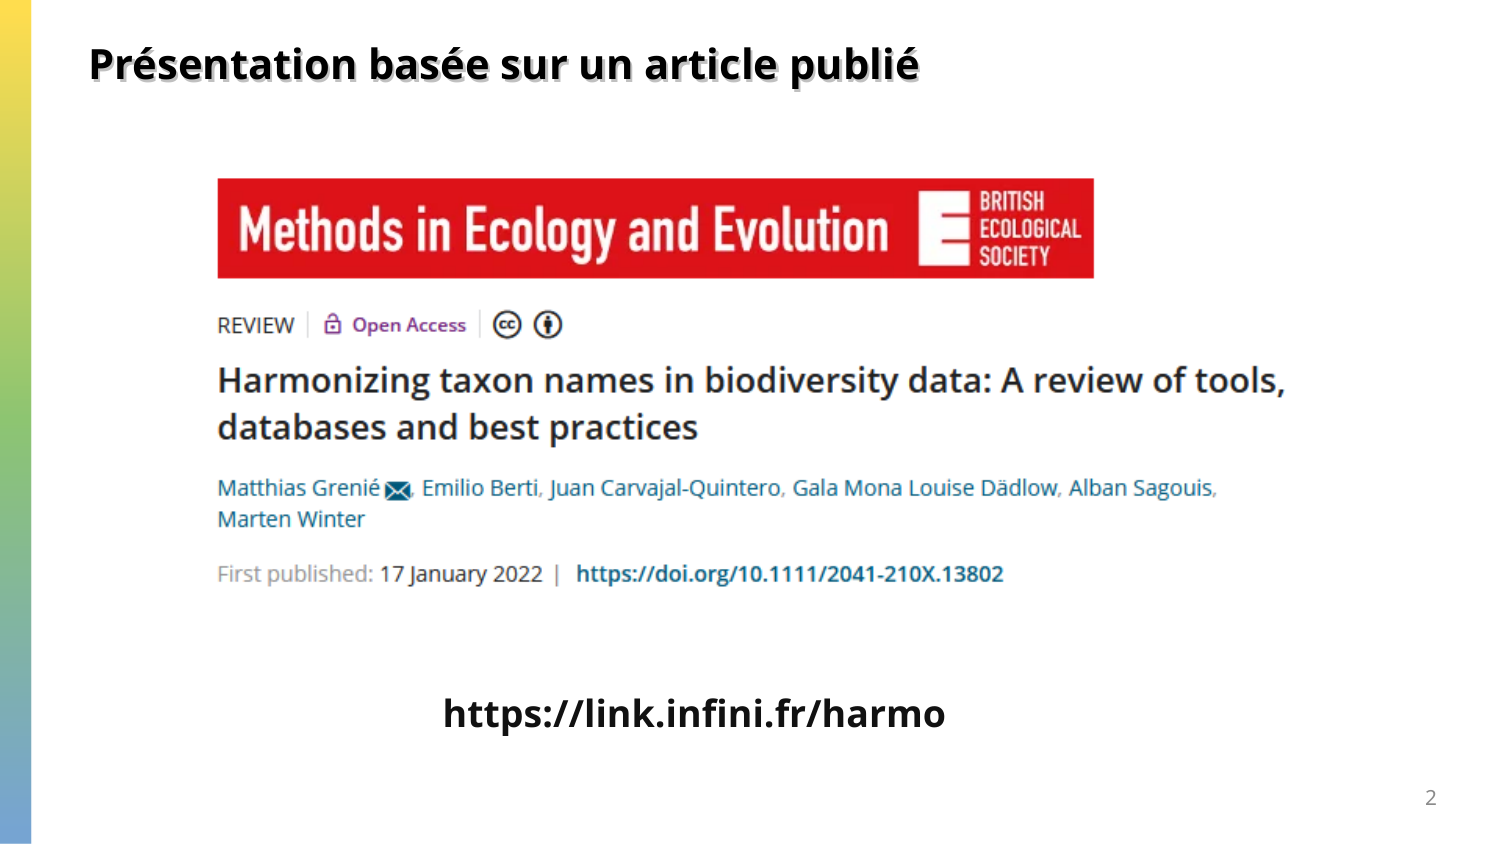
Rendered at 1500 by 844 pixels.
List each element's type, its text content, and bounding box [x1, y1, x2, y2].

picture [0, 0, 1500, 844]
list Présentation basée sur un article publié [88, 38, 1442, 133]
slide_number 8 [1240, 767, 1437, 813]
text_box https://link.infini.fr/harmo [427, 680, 1073, 741]
